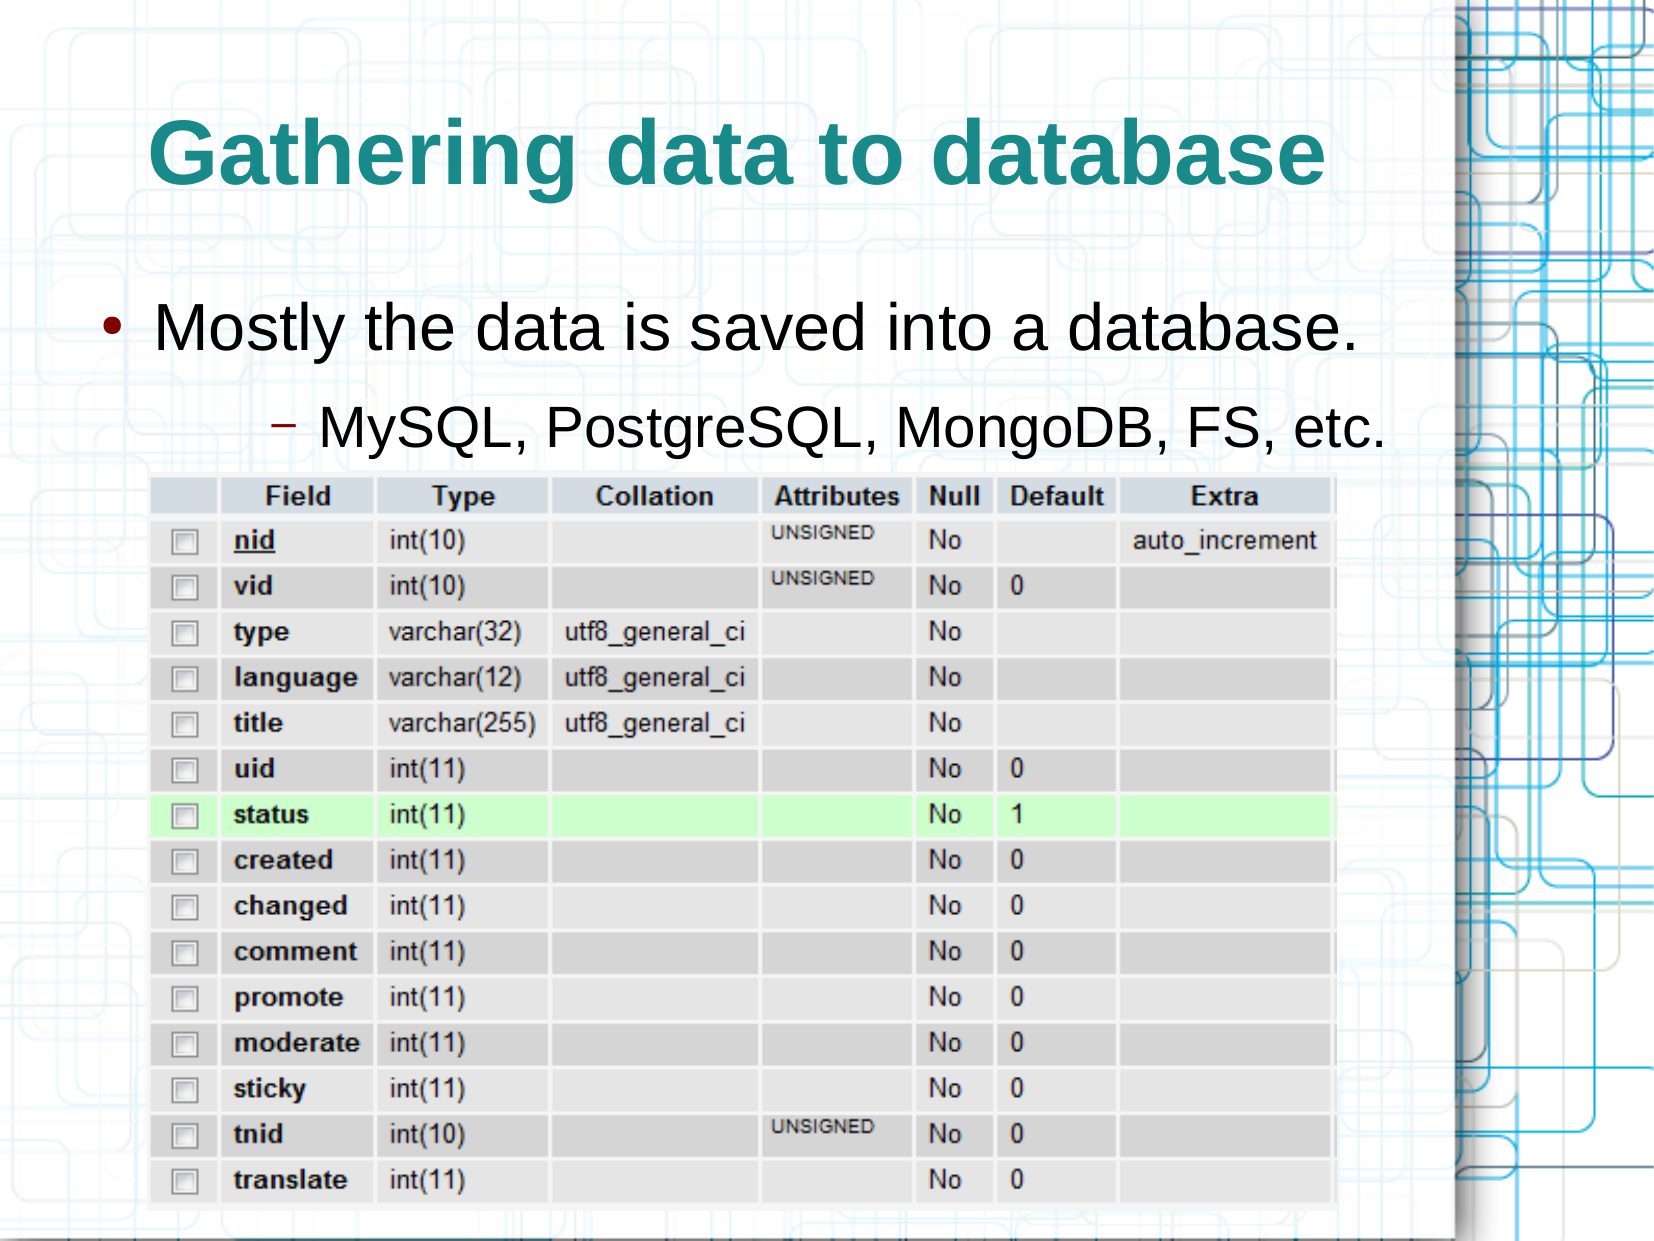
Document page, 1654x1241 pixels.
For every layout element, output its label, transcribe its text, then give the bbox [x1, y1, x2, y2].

picture [0, 0, 1654, 1241]
title Gathering data to database [59, 49, 1418, 257]
list Mostly the data is saved into a database. MySQL, PostgreSQL, MongoDB, FS, etc. [82, 290, 1418, 1109]
